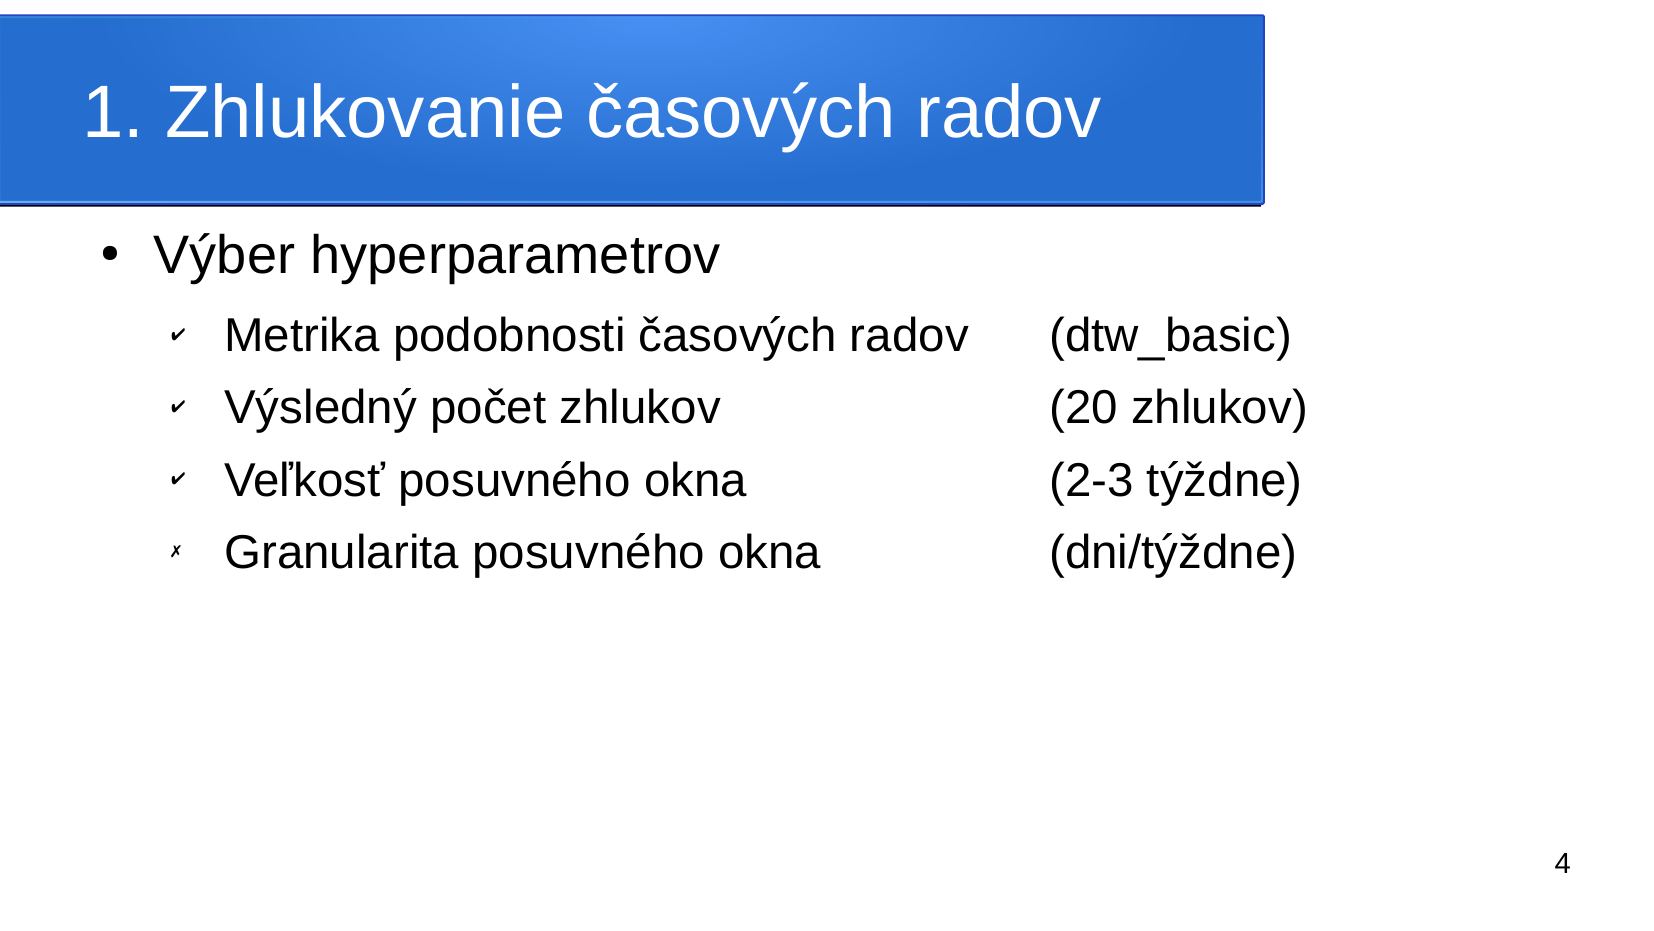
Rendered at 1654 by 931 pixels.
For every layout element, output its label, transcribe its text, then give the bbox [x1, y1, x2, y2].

title 1. Zhlukovanie časových radov [82, 35, 1235, 189]
list Výber hyperparametrov Metrika podobnosti časových radov (dtw_basic) Výsledný počet zhlukov (20 zhlukov) Veľkosť posuvného okna (2-3 týždne) Granularita posuvného okna (dni/týždne) [82, 224, 1571, 764]
